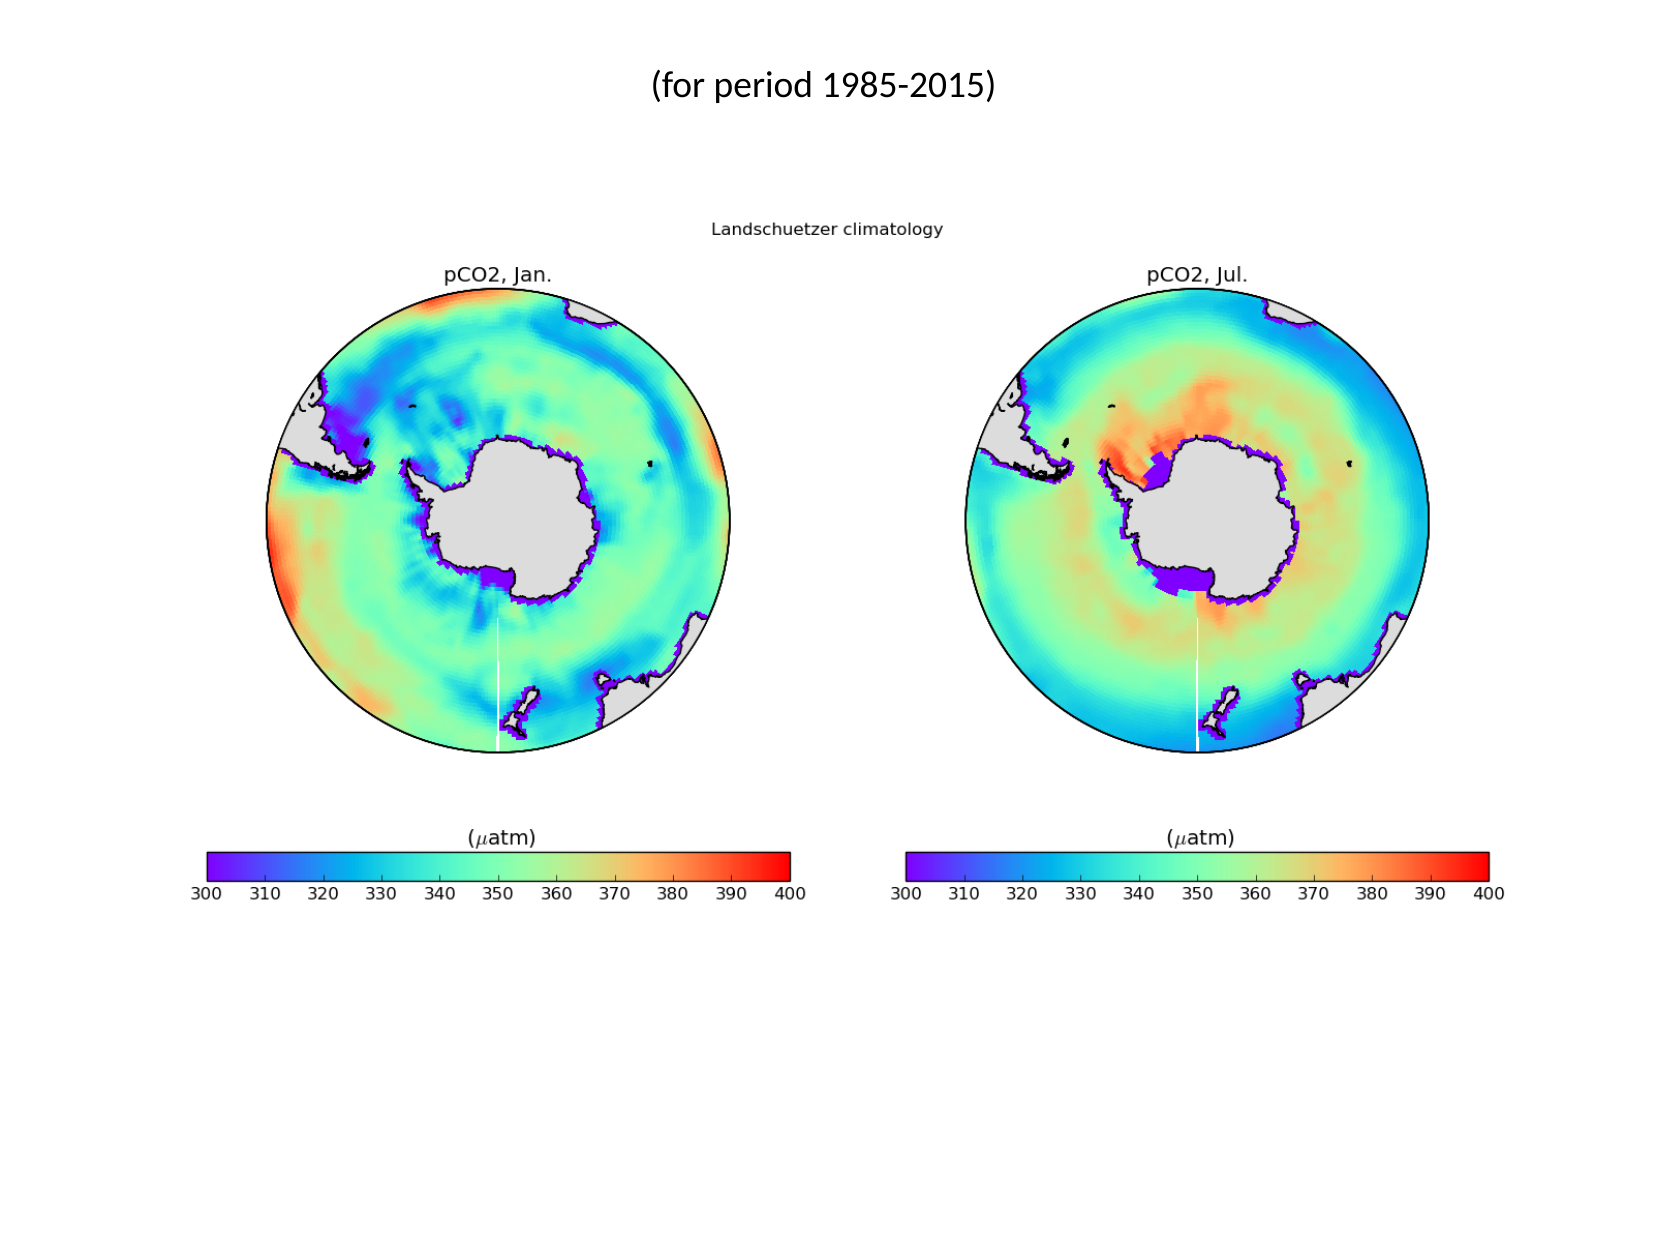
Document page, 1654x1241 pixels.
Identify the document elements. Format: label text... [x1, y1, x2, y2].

text_box (for period 1985-2015) [635, 52, 1238, 114]
picture [0, 206, 1654, 1034]
